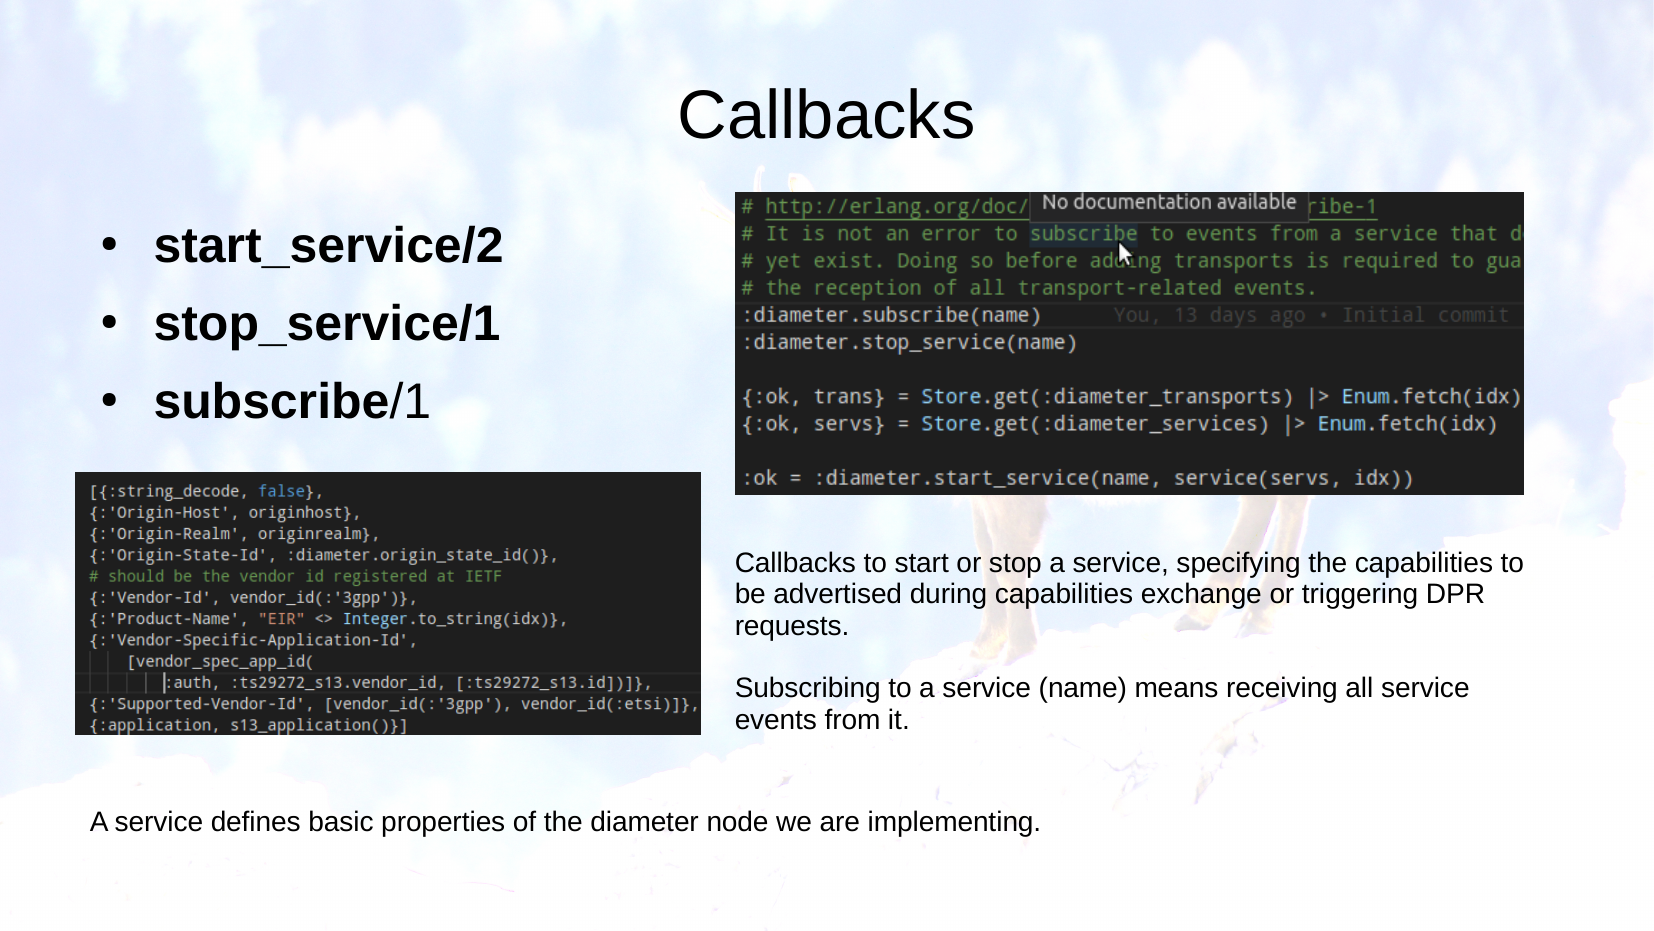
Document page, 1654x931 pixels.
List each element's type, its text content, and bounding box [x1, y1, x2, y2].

title Callbacks [82, 37, 1571, 193]
text_box Callbacks to start or stop a service, specifying the capabilities to be advertised during capabilities exchange or triggering DPR requests. Subscribing to a service (name) means receiving all service events from it. [720, 540, 1561, 788]
picture [0, 0, 1654, 931]
list start_service/2 stop_service/1 subscribe/1 [82, 217, 691, 472]
text_box A service defines basic properties of the diameter node we are implementing. [75, 798, 1382, 846]
